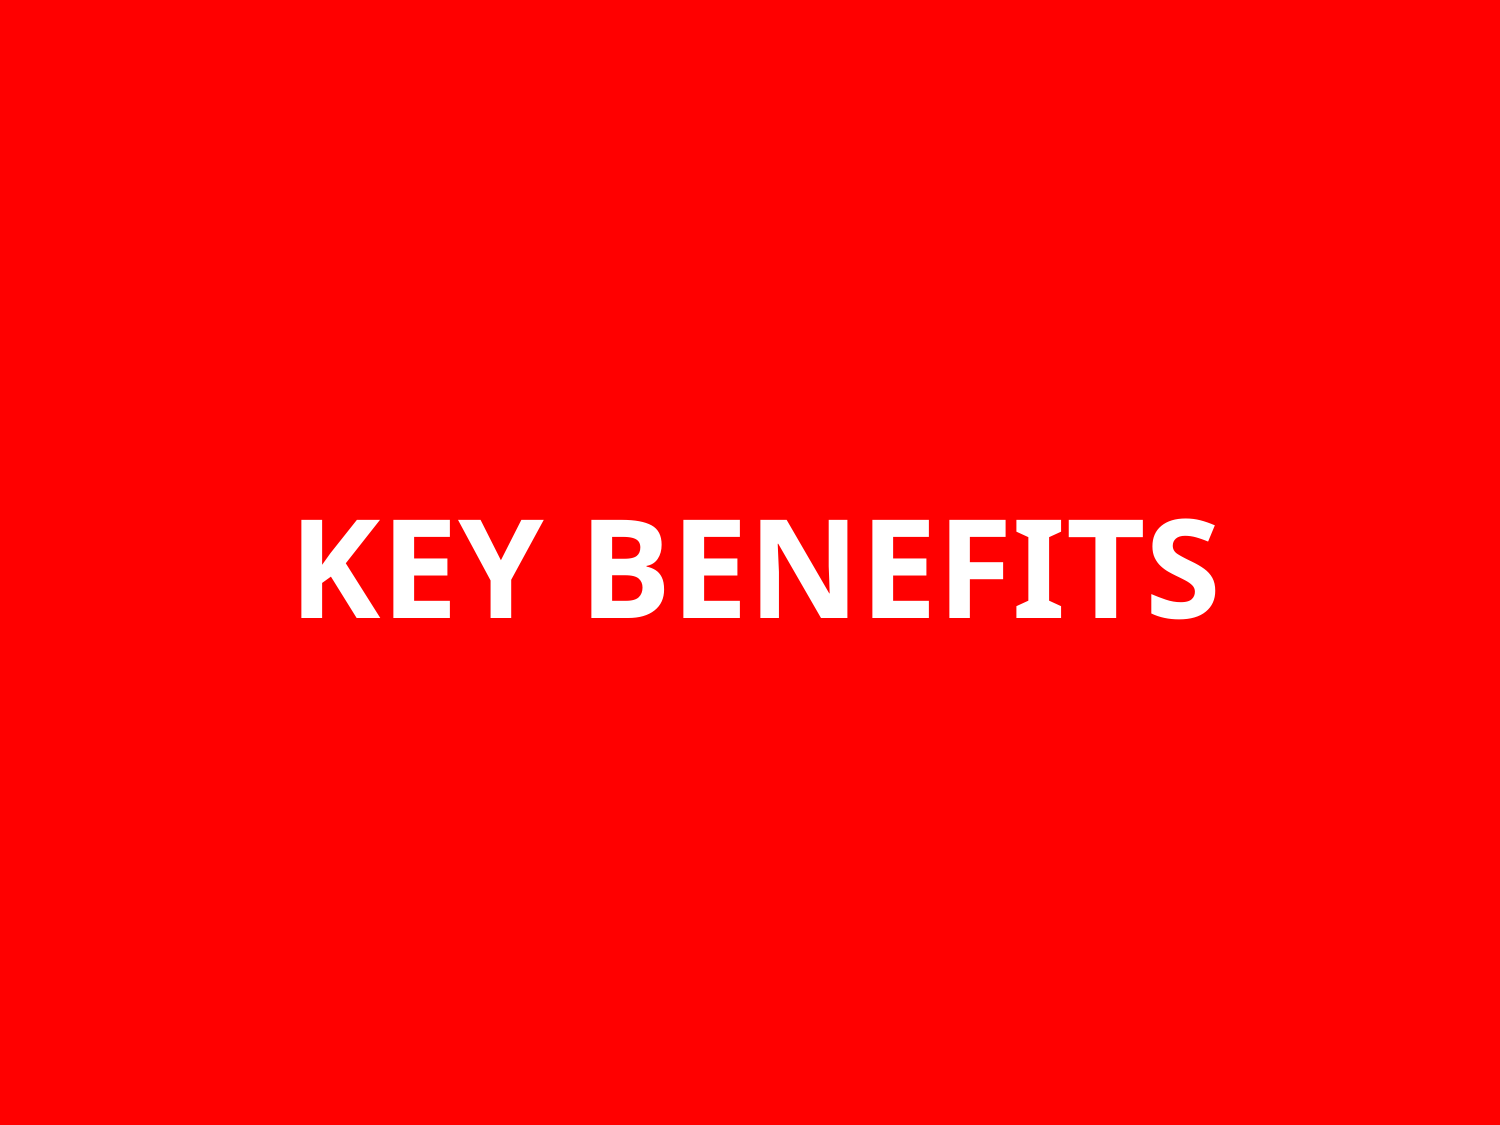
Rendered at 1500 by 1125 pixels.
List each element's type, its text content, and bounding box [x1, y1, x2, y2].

title KEY BENEFITS [118, 451, 1394, 675]
